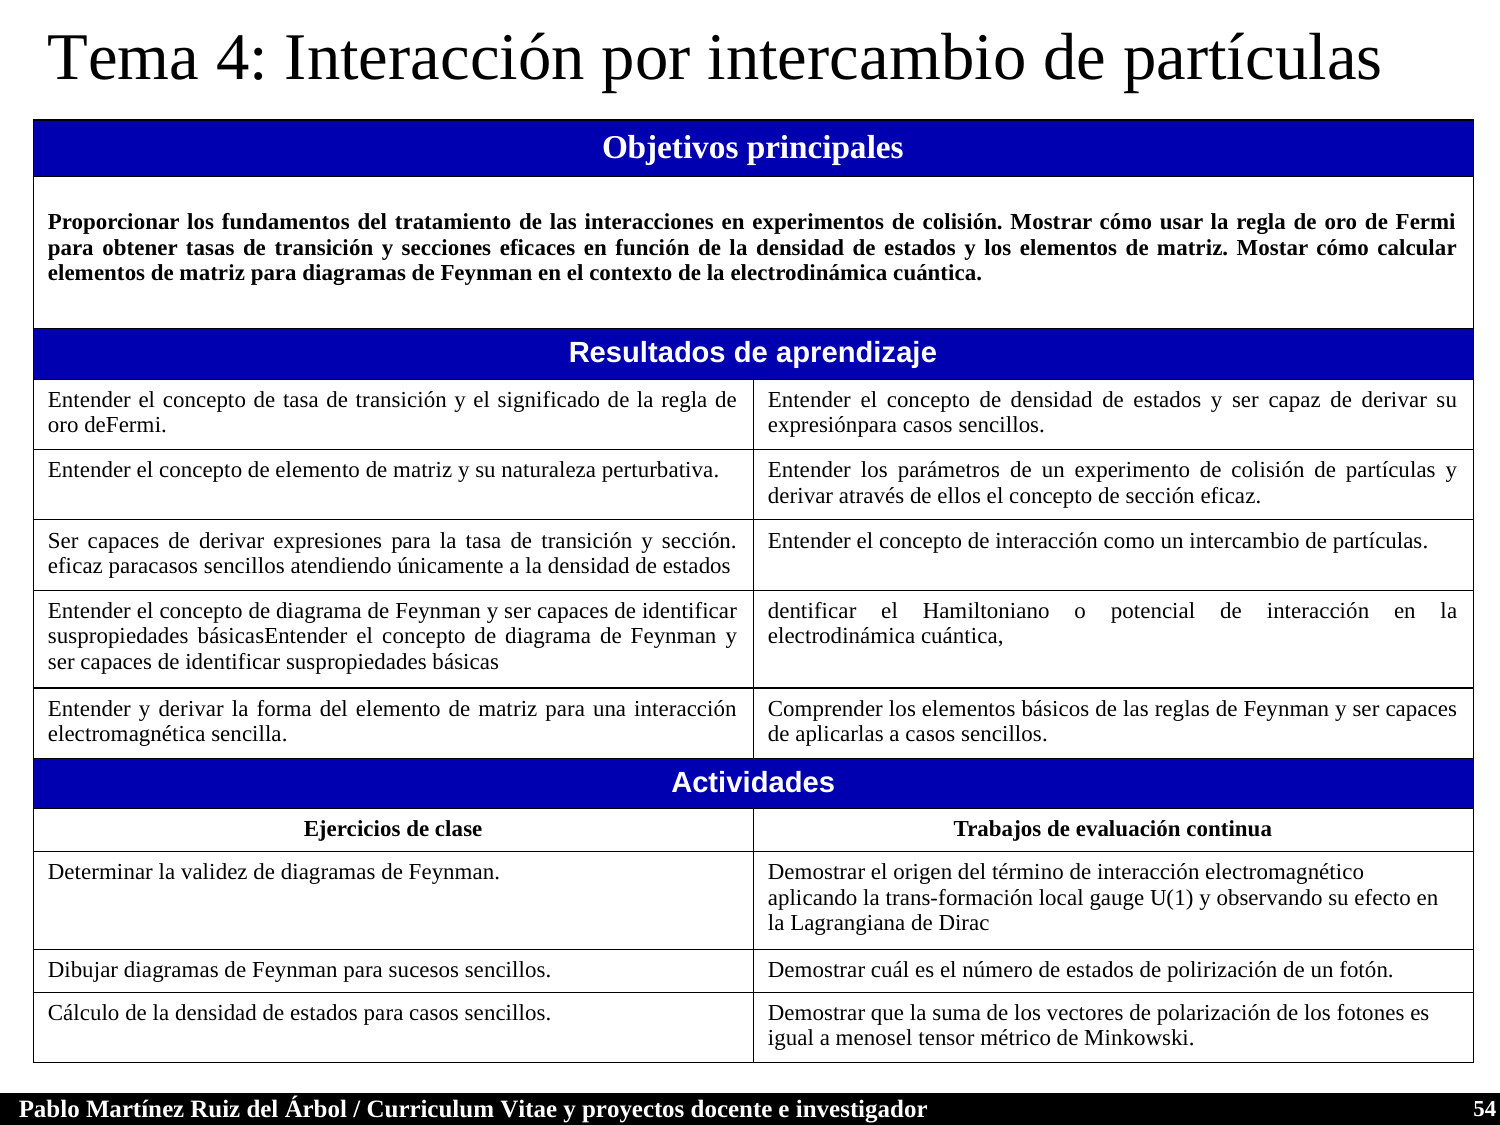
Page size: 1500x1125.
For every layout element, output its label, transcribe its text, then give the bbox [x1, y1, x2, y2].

table_cell Comprender los elementos básicos de las reglas de Feynman y ser capaces de aplicarlas a casos sencillos. [754, 689, 1473, 758]
table_cell Entender el concepto de elemento de matriz y su naturaleza perturbativa. [34, 450, 753, 519]
text_box Tema 4: Interacción por intercambio de partículas [0, 3, 1441, 111]
table_cell Actividades [34, 759, 1473, 808]
table_cell Demostrar cuál es el número de estados de polirización de un fotón. [754, 950, 1473, 992]
table_cell Entender el concepto de diagrama de Feynman y ser capaces de identificar suspropiedades básicasEntender el concepto de diagrama de Feynman y ser capaces de identificar suspropiedades básicas [34, 591, 753, 687]
table_cell Demostrar que la suma de los vectores de polarización de los fotones es igual a menosel tensor métrico de Minkowski. [754, 993, 1473, 1062]
table_cell Cálculo de la densidad de estados para casos sencillos. [34, 993, 753, 1062]
table_cell Trabajos de evaluación continua [754, 809, 1473, 851]
table_cell Entender y derivar la forma del elemento de matriz para una interacción electromagnética sencilla. [34, 689, 753, 758]
table_cell dentificar el Hamiltoniano o potencial de interacción en la electrodinámica cuántica, [754, 591, 1473, 687]
table_cell Proporcionar los fundamentos del tratamiento de las interacciones en experimentos de colisión. Mostrar cómo usar la regla de oro de Fermi para obtener tasas de transición y secciones eficaces en función de la densidad de estados y los elementos de matriz. Mostar cómo calcular elementos de matriz para diagramas de Feynman en el contexto de la electrodinámica cuántica. [34, 177, 1473, 328]
table_cell Entender el concepto de densidad de estados y ser capaz de derivar su expresiónpara casos sencillos. [754, 380, 1473, 449]
table_cell Ser capaces de derivar expresiones para la tasa de transición y sección. eficaz paracasos sencillos atendiendo únicamente a la densidad de estados [34, 520, 753, 590]
table_cell Determinar la validez de diagramas de Feynman. [34, 852, 753, 949]
table_cell Ejercicios de clase [34, 809, 753, 851]
table_cell Demostrar el origen del término de interacción electromagnético aplicando la trans-formación local gauge U(1) y observando su efecto en la Lagrangiana de Dirac [754, 852, 1473, 949]
table_cell Resultados de aprendizaje [34, 329, 1473, 379]
table_cell Entender los parámetros de un experimento de colisión de partículas y derivar através de ellos el concepto de sección eficaz. [754, 450, 1473, 519]
table_header Objetivos principales [34, 121, 1473, 176]
table_cell Entender el concepto de interacción como un intercambio de partículas. [754, 520, 1473, 590]
table_cell Entender el concepto de tasa de transición y el significado de la regla de oro deFermi. [34, 380, 753, 449]
table_cell Dibujar diagramas de Feynman para sucesos sencillos. [34, 950, 753, 992]
